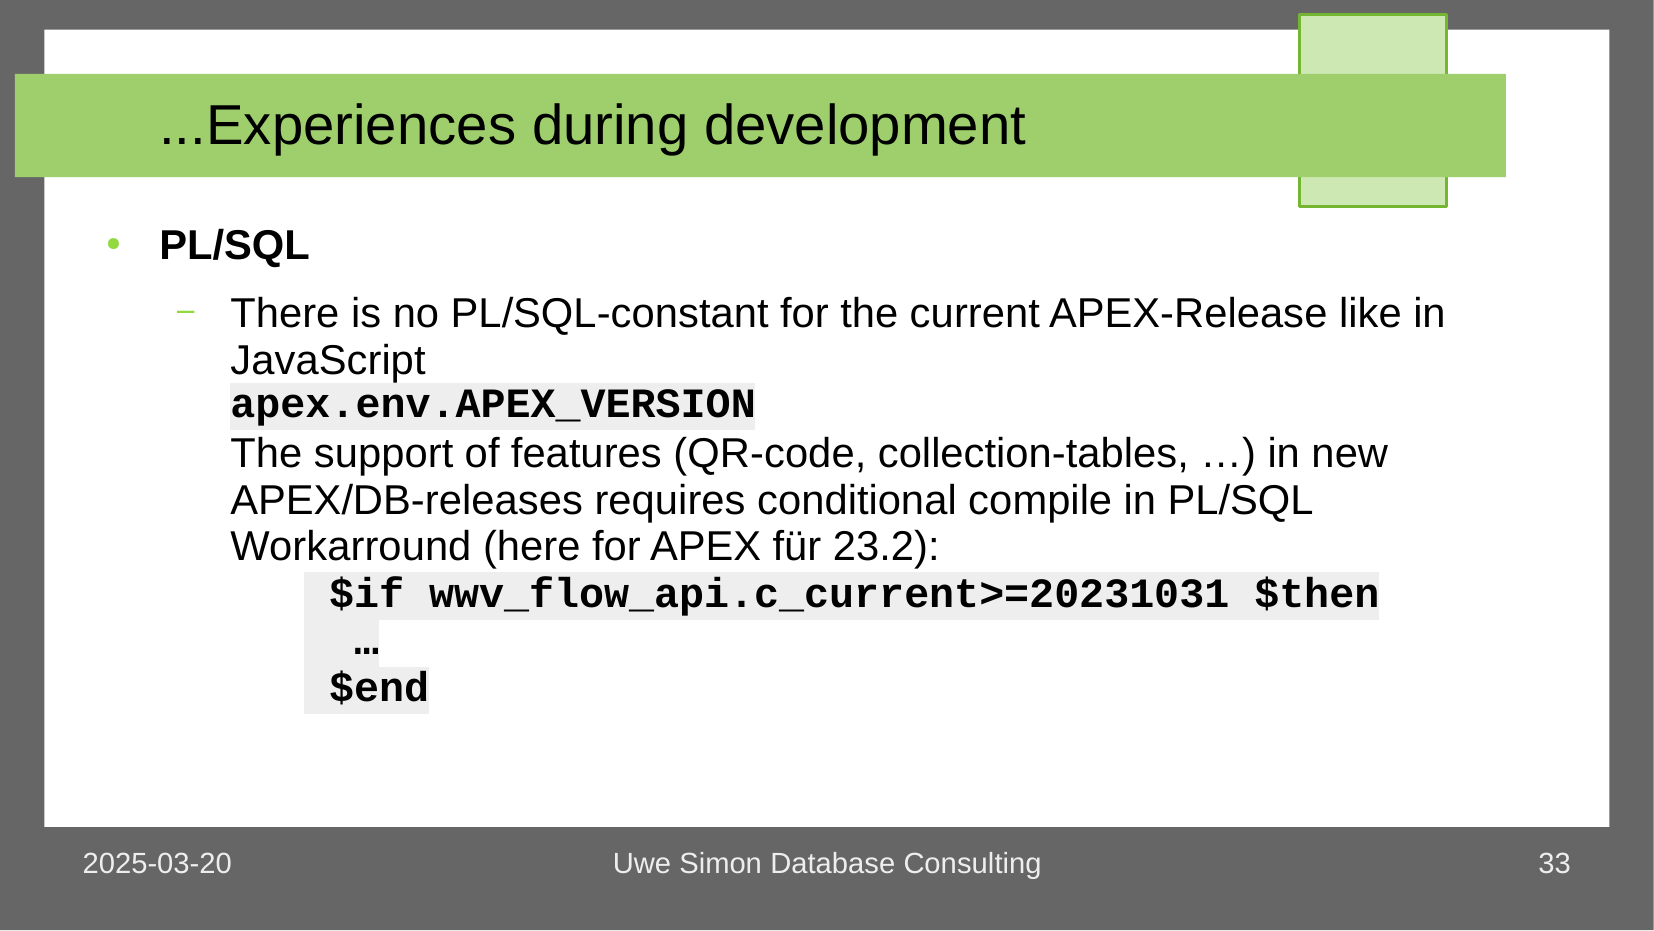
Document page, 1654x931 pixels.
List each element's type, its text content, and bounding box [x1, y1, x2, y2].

list PL/SQL There is no PL/SQL-constant for the current APEX-Release like in JavaScript apex.env.APEX_VERSION The support of features (QR-code, collection-tables, …) in new APEX/DB-releases requires conditional compile in PL/SQL Workarround (here for APEX für 23.2): $if wwv_flow_api.c_current>=20231031 $then … $end [88, 221, 1565, 813]
title ...Experiences during development [88, 73, 1506, 178]
